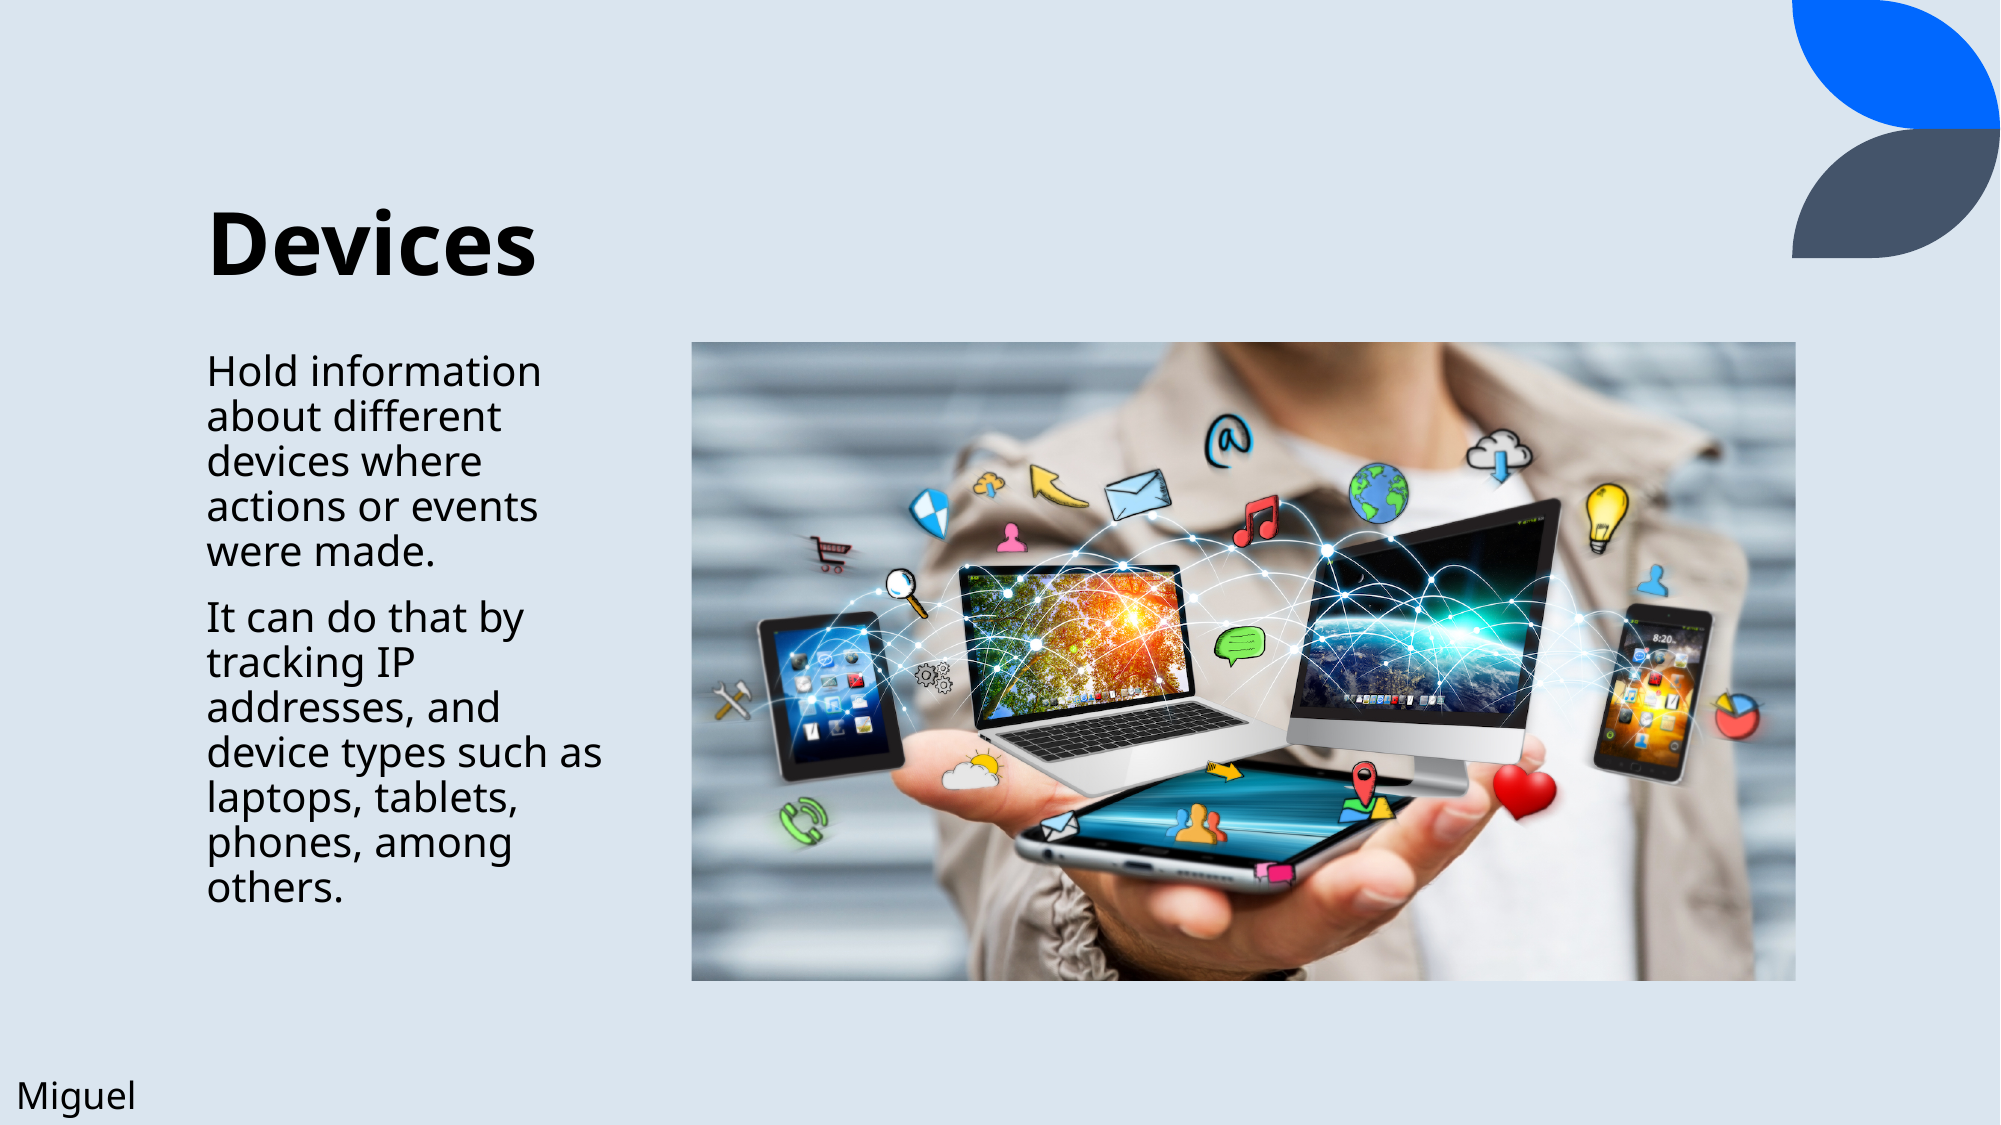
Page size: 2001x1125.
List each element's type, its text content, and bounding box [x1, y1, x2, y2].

list Hold information about different devices where actions or events were made. It can do that by tracking IP addresses, and device types such as laptops, tablets, phones, among others. [191, 342, 634, 981]
title Devices [191, 75, 1782, 300]
picture [691, 342, 1796, 981]
text_box Miguel [0, 1064, 182, 1125]
